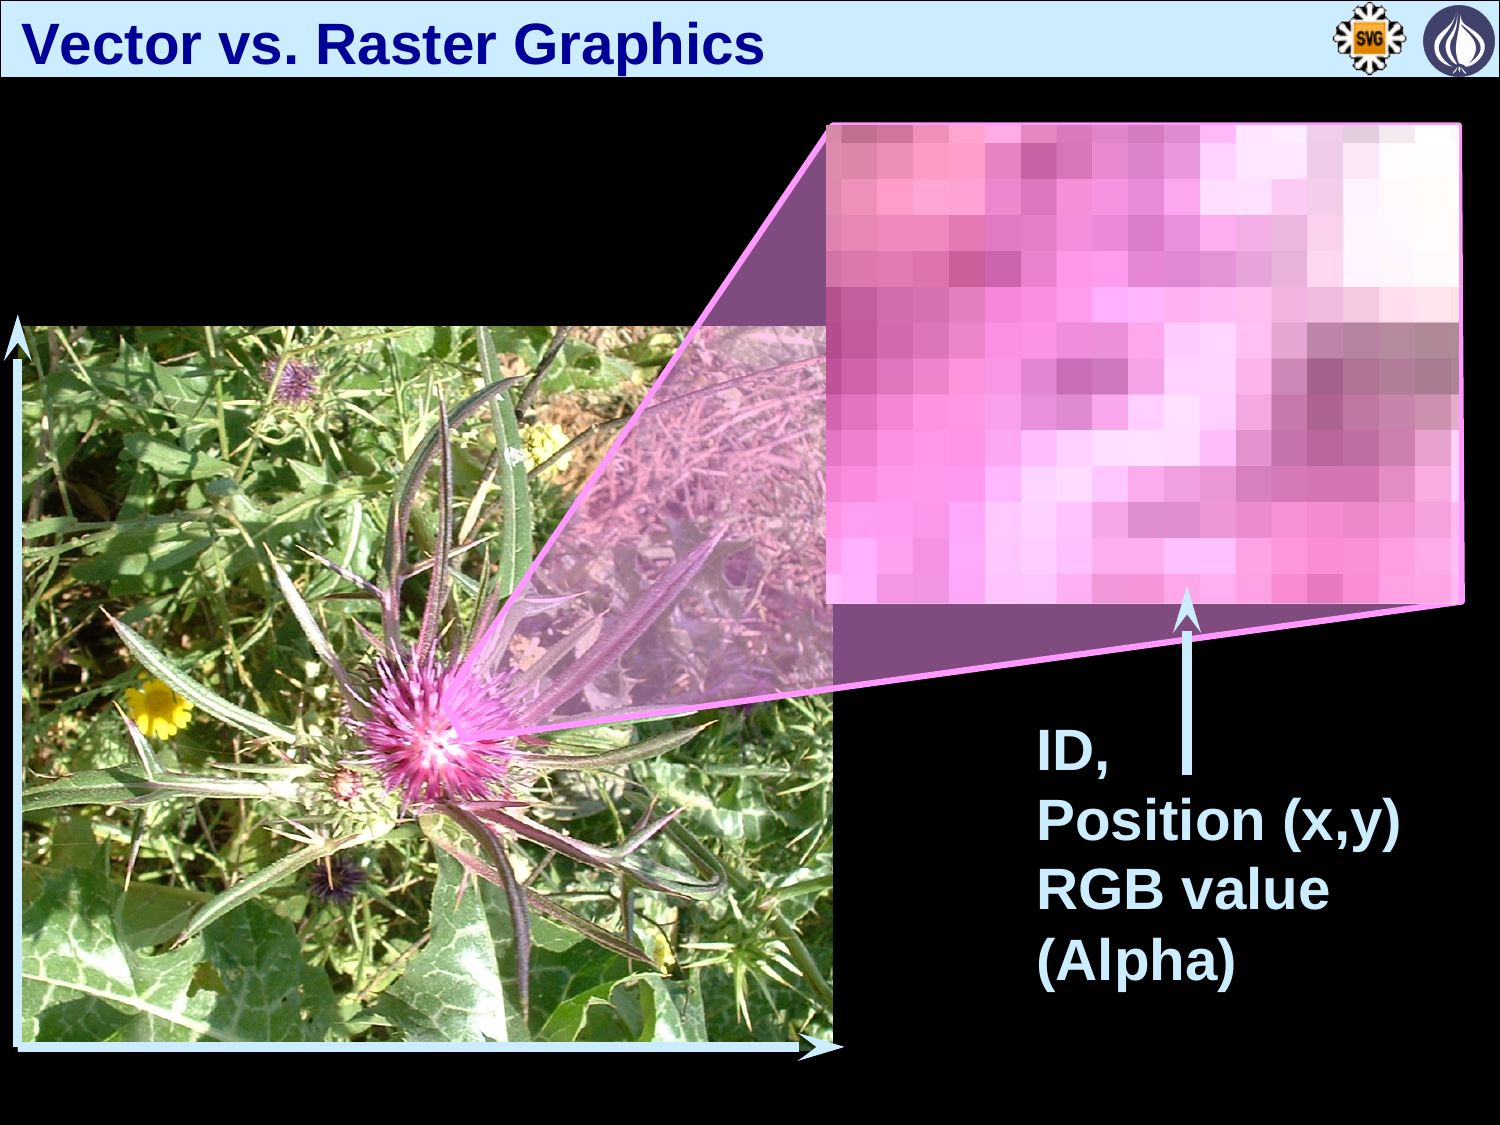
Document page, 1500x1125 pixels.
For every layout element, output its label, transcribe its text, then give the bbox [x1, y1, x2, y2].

text_box ID, Position (x,y) RGB value (Alpha) [1021, 704, 1421, 1000]
text_box [1412, 0, 1500, 79]
picture [1423, 5, 1495, 77]
text_box Vector vs. Raster Graphics [6, 0, 783, 85]
text_box [0, 0, 6, 79]
picture [826, 125, 1459, 604]
picture [1328, 0, 1412, 79]
picture [17, 326, 833, 1051]
text_box [442, 135, 1444, 740]
text_box [783, 0, 1328, 79]
